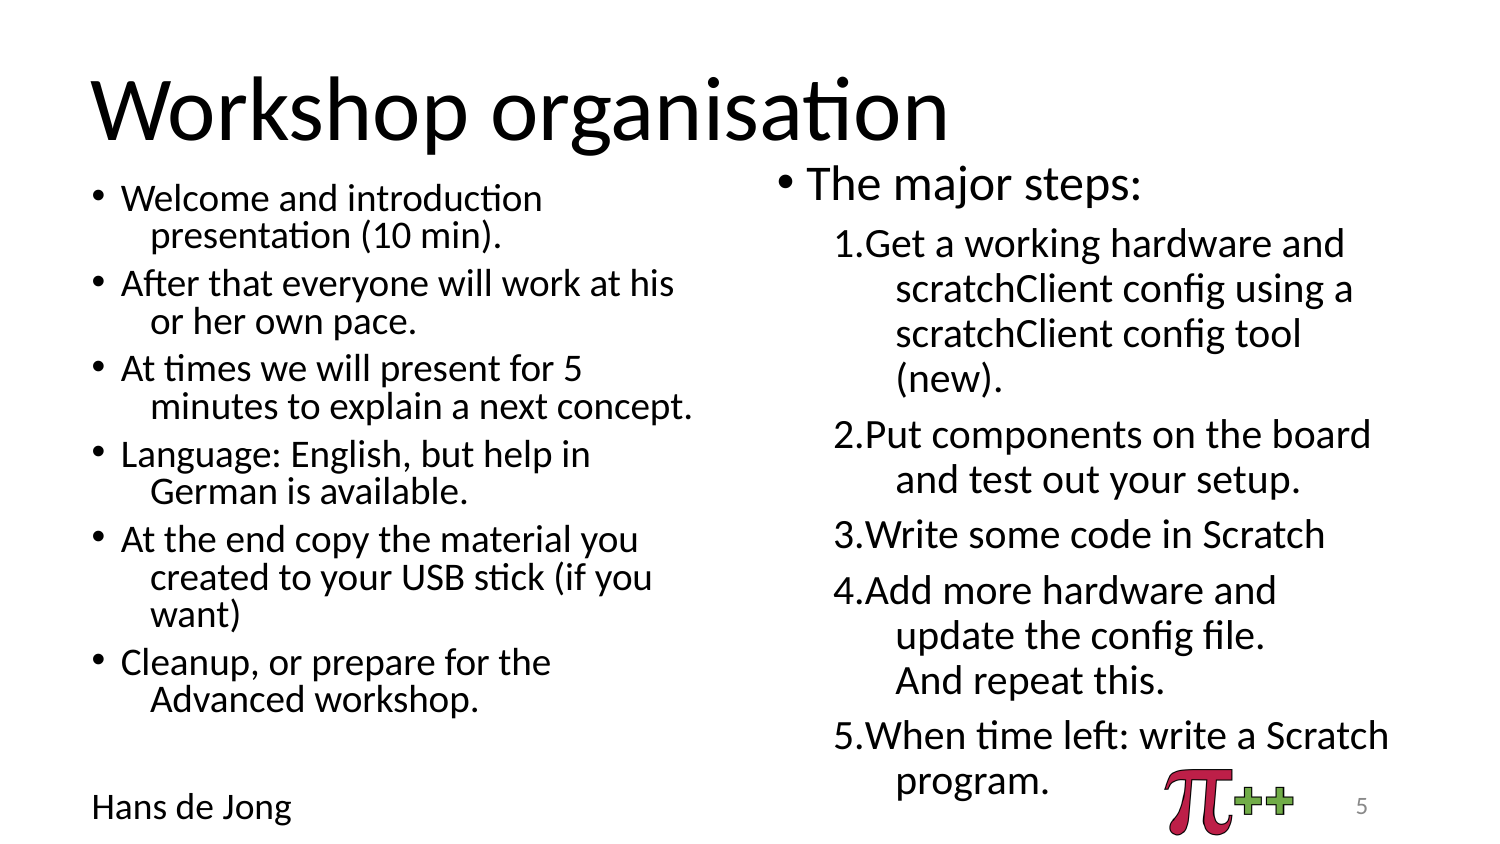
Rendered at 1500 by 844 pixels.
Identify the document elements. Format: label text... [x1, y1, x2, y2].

text_box 5 [1340, 782, 1426, 827]
title Workshop organisation [75, 33, 1426, 175]
text_box The major steps: Get a working hardware and scratchClient config using a scratchClient config tool (new). Put components on the board and test out your setup. Write some code in Scratch Add more hardware and update the config file. And repeat this. When time left: write a Scratch program. [761, 150, 1414, 765]
list Welcome and introduction presentation (10 min). After that everyone will work at his or her own pace. At times we will present for 5 minutes to explain a next concept. Language: English, but help in German is available. At the end copy the material you created to your USB stick (if you want) Cleanup, or prepare for the Advanced workshop. [76, 173, 729, 731]
